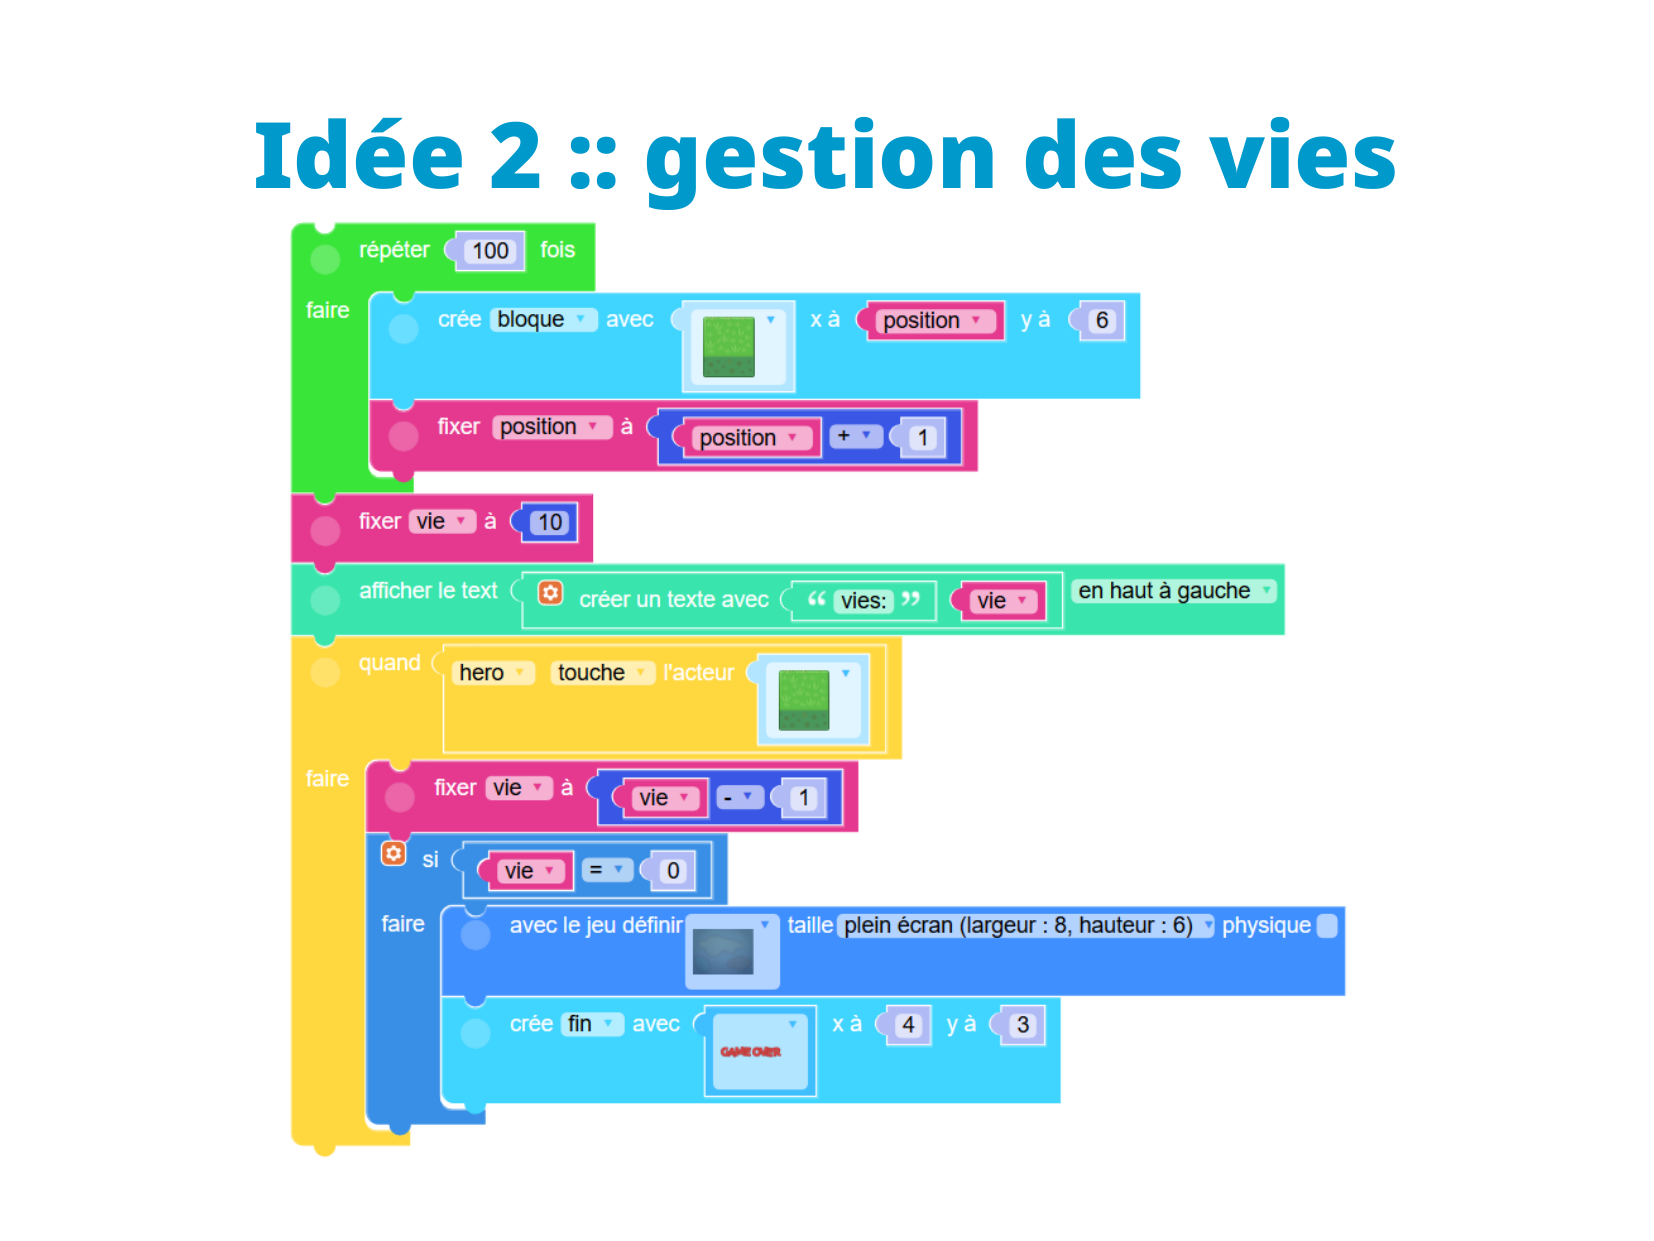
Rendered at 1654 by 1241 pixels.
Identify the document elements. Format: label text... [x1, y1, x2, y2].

picture [285, 212, 1369, 1164]
title Idée 2 :: gestion des vies [82, 49, 1571, 257]
